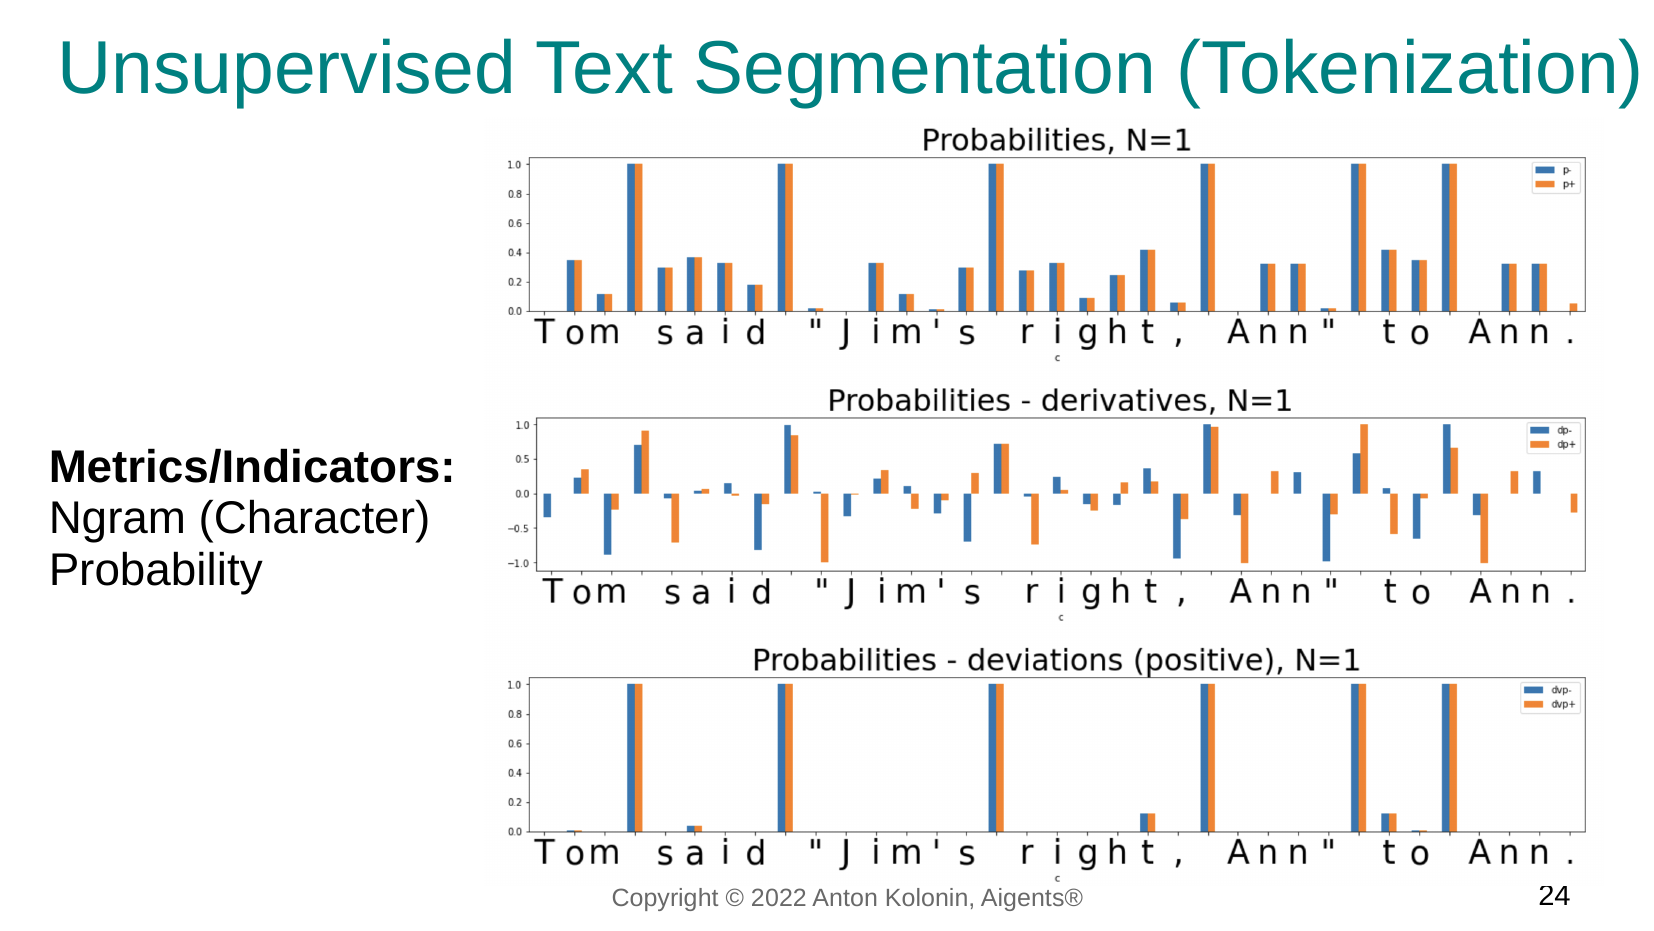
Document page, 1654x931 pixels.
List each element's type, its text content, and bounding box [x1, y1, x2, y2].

text_box Metrics/Indicators: Ngram (Character) Probability [33, 433, 471, 650]
text_box Unsupervised Text Segmentation (Tokenization) [0, 0, 1653, 135]
picture [484, 117, 1604, 886]
